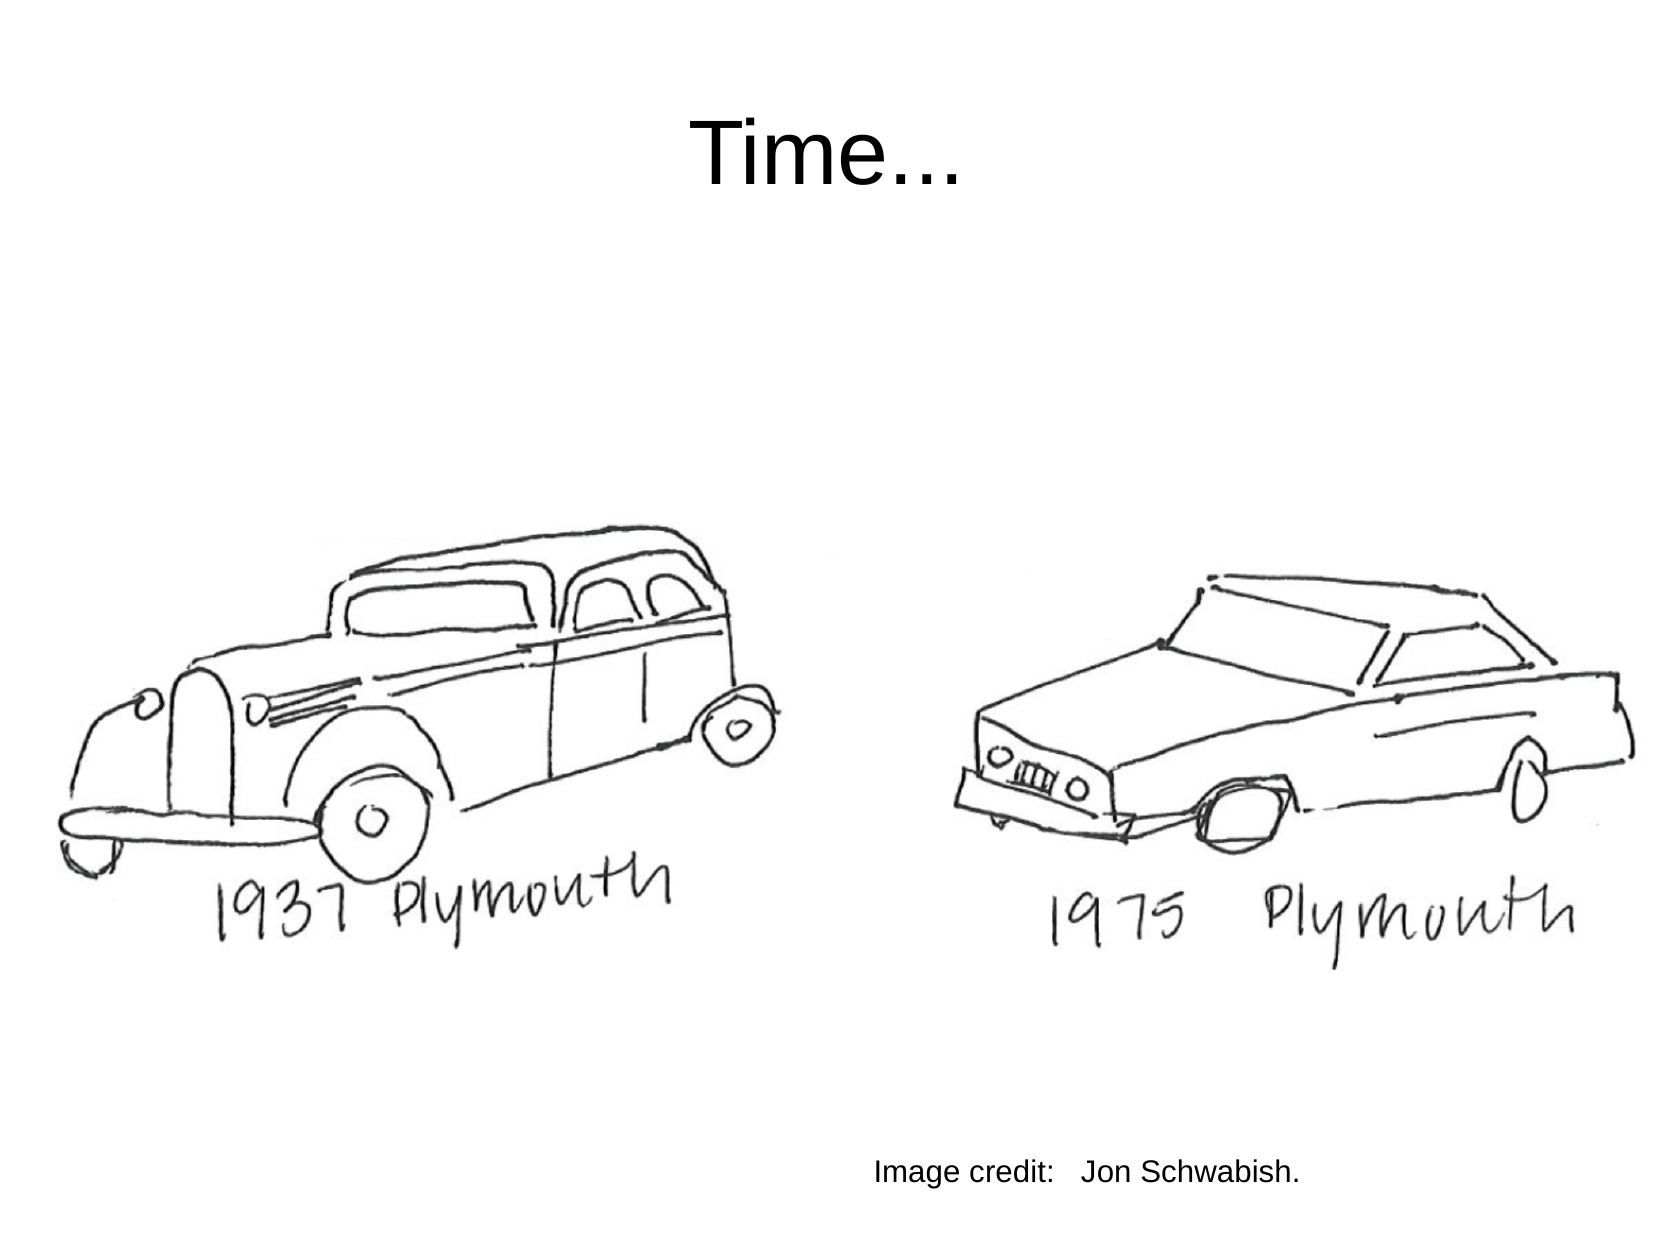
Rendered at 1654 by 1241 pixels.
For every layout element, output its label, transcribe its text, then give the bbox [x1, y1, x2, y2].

picture [10, 500, 1654, 970]
text_box Image credit: Jon Schwabish. [858, 1146, 1486, 1232]
title Time... [82, 49, 1571, 257]
